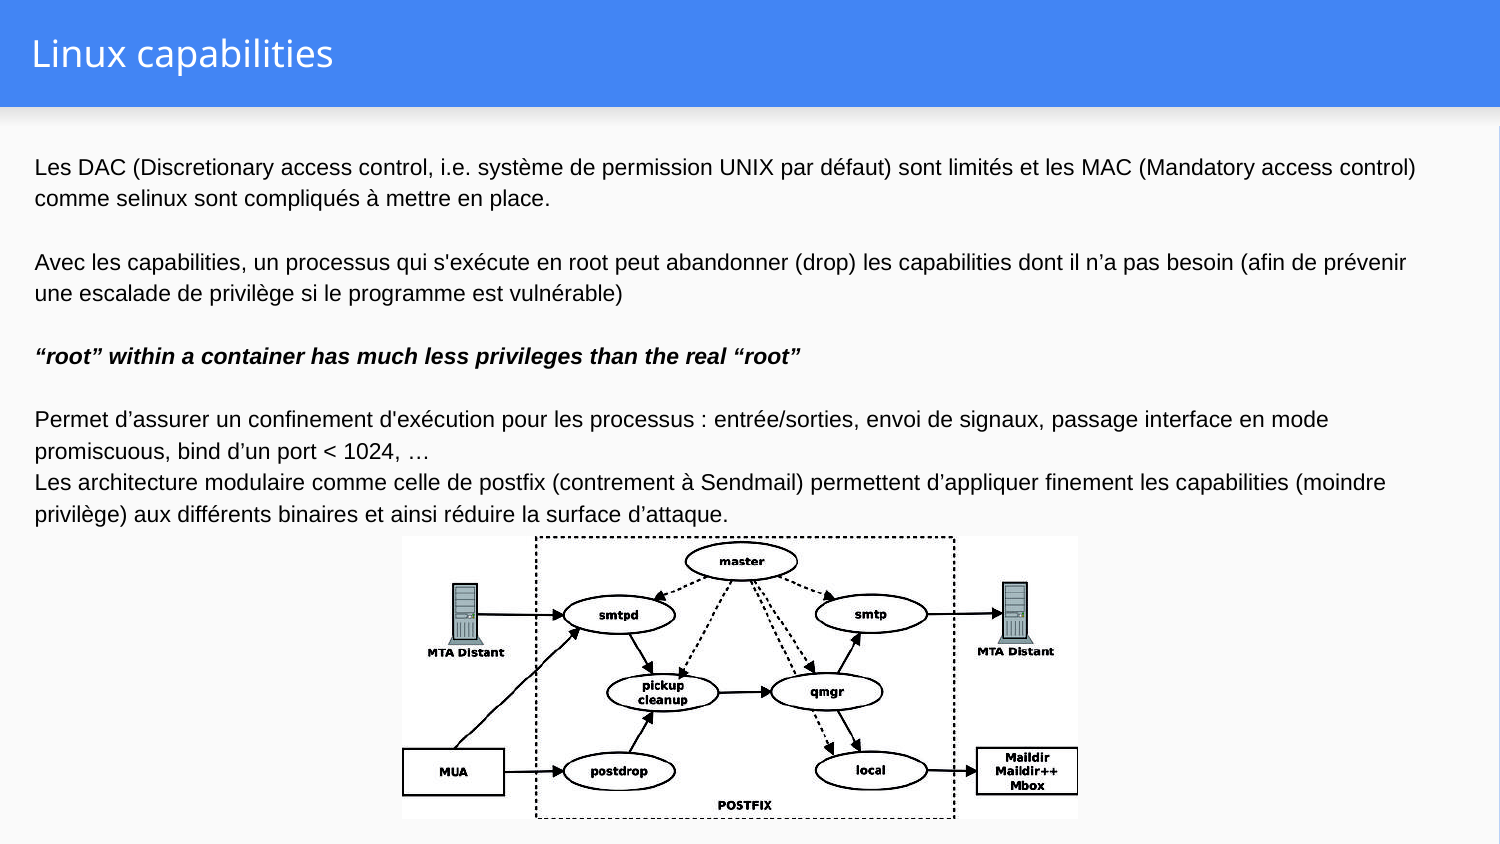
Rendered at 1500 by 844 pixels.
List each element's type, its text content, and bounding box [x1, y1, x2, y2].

picture [402, 536, 1078, 819]
text_box Les DAC (Discretionary access control, i.e. système de permission UNIX par défaut) sont limités et les MAC (Mandatory access control) comme selinux sont compliqués à mettre en place. Avec les capabilities, un processus qui s'exécute en root peut abandonner (drop) les capabilities dont il n’a pas besoin (afin de prévenir une escalade de privilège si le programme est vulnérable) “root” within a container has much less privileges than the real “root” Permet d’assurer un confinement d'exécution pour les processus : entrée/sorties, envoi de signaux, passage interface en mode promiscuous, bind d’un port < 1024, … Les architecture modulaire comme celle de postfix (contrement à Sendmail) permettent d’appliquer finement les capabilities (moindre privilège) aux différents binaires et ainsi réduire la surface d’attaque. [19, 133, 1461, 809]
title Linux capabilities [16, 2, 1464, 102]
